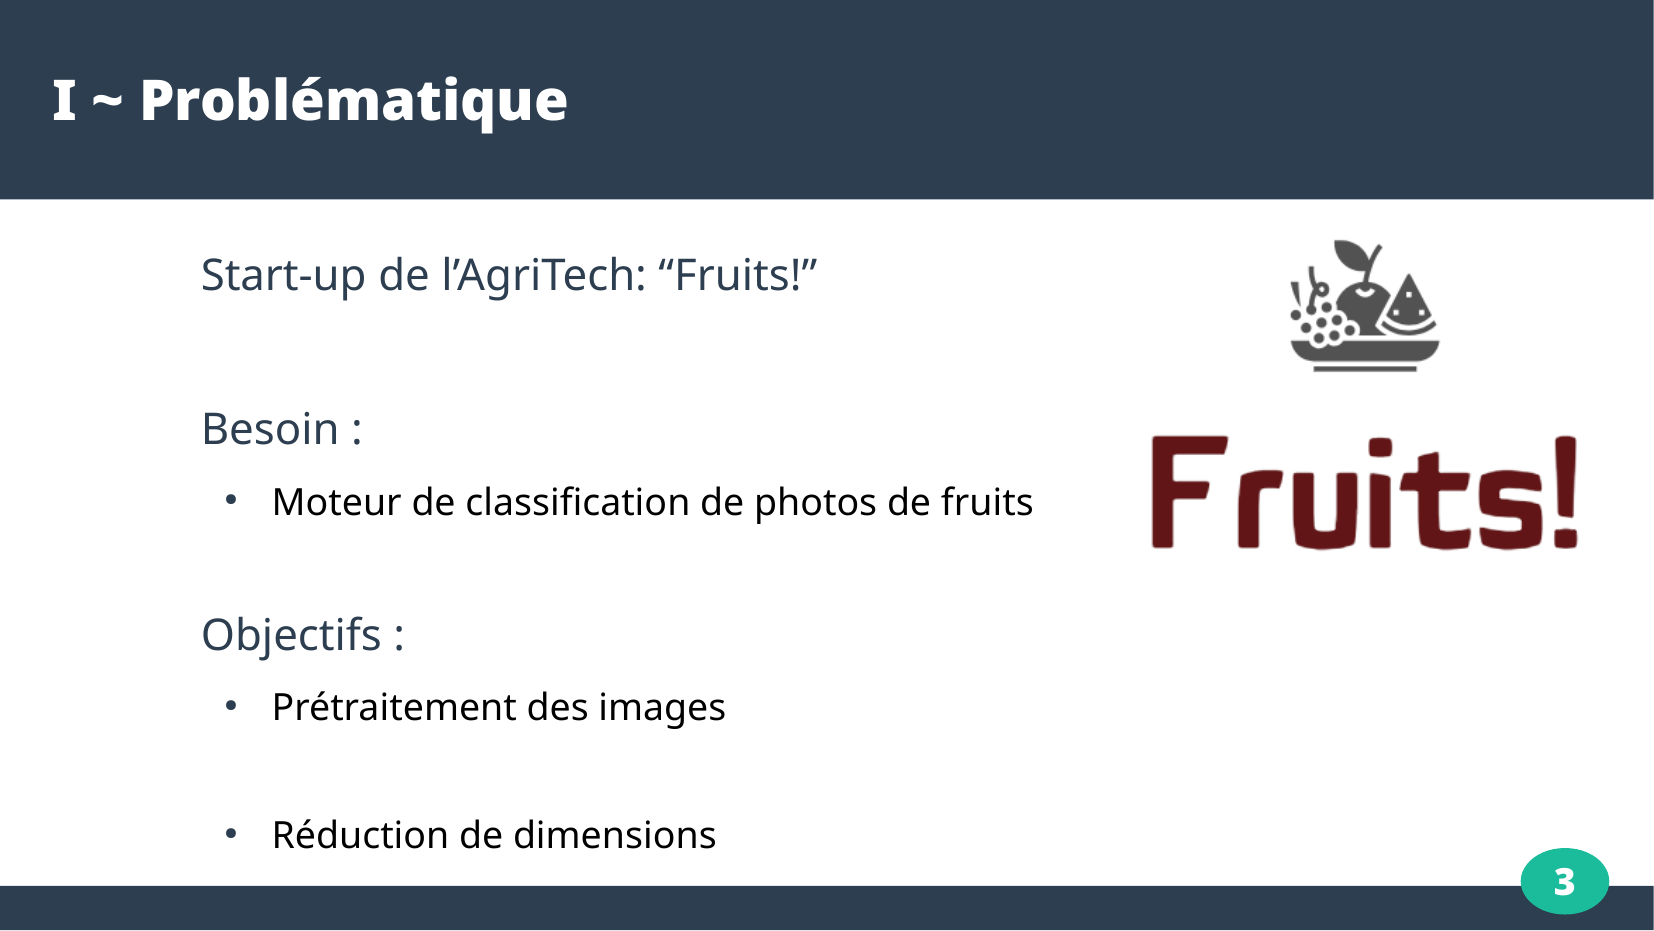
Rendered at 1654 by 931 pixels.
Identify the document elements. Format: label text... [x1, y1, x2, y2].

title I ~ Problématique [0, 39, 1621, 158]
picture [1139, 229, 1591, 571]
list Start-up de l’AgriTech: “Fruits!” Besoin : Moteur de classification de photos de fruits Objectifs : Prétraitement des images Réduction de dimensions [59, 243, 1595, 864]
